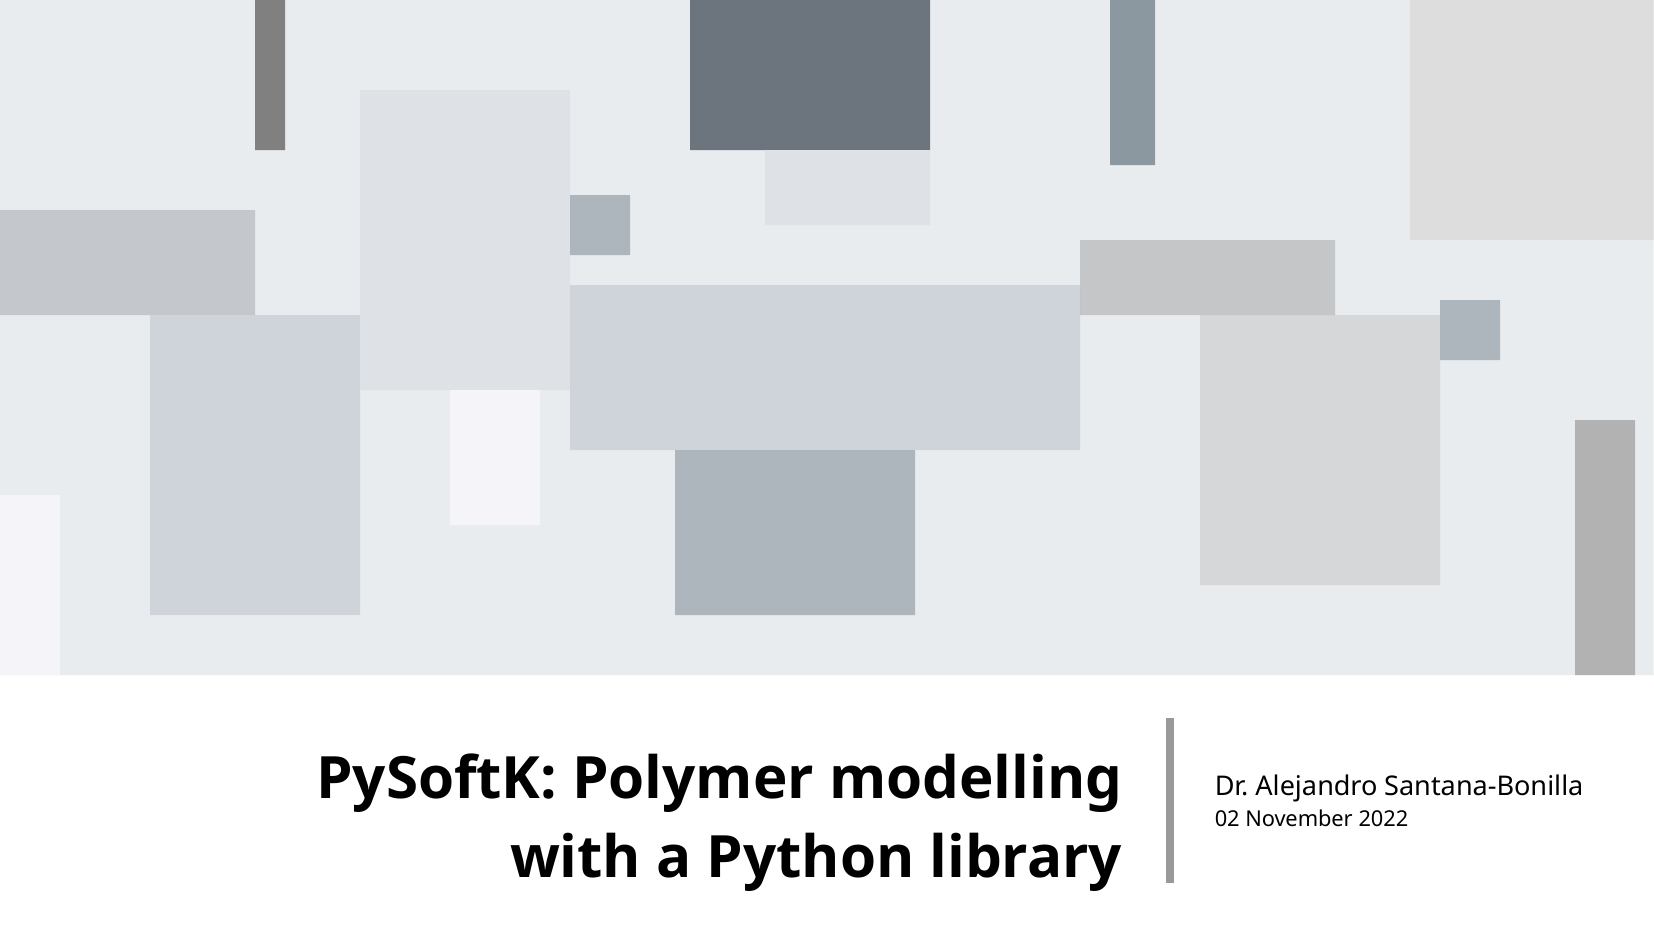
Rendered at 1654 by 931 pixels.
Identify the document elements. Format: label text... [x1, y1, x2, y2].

text_box PySoftK: Polymer modelling with a Python library [124, 728, 1137, 880]
text_box Dr. Alejandro Santana-Bonilla 02 November 2022 [1200, 759, 1654, 863]
